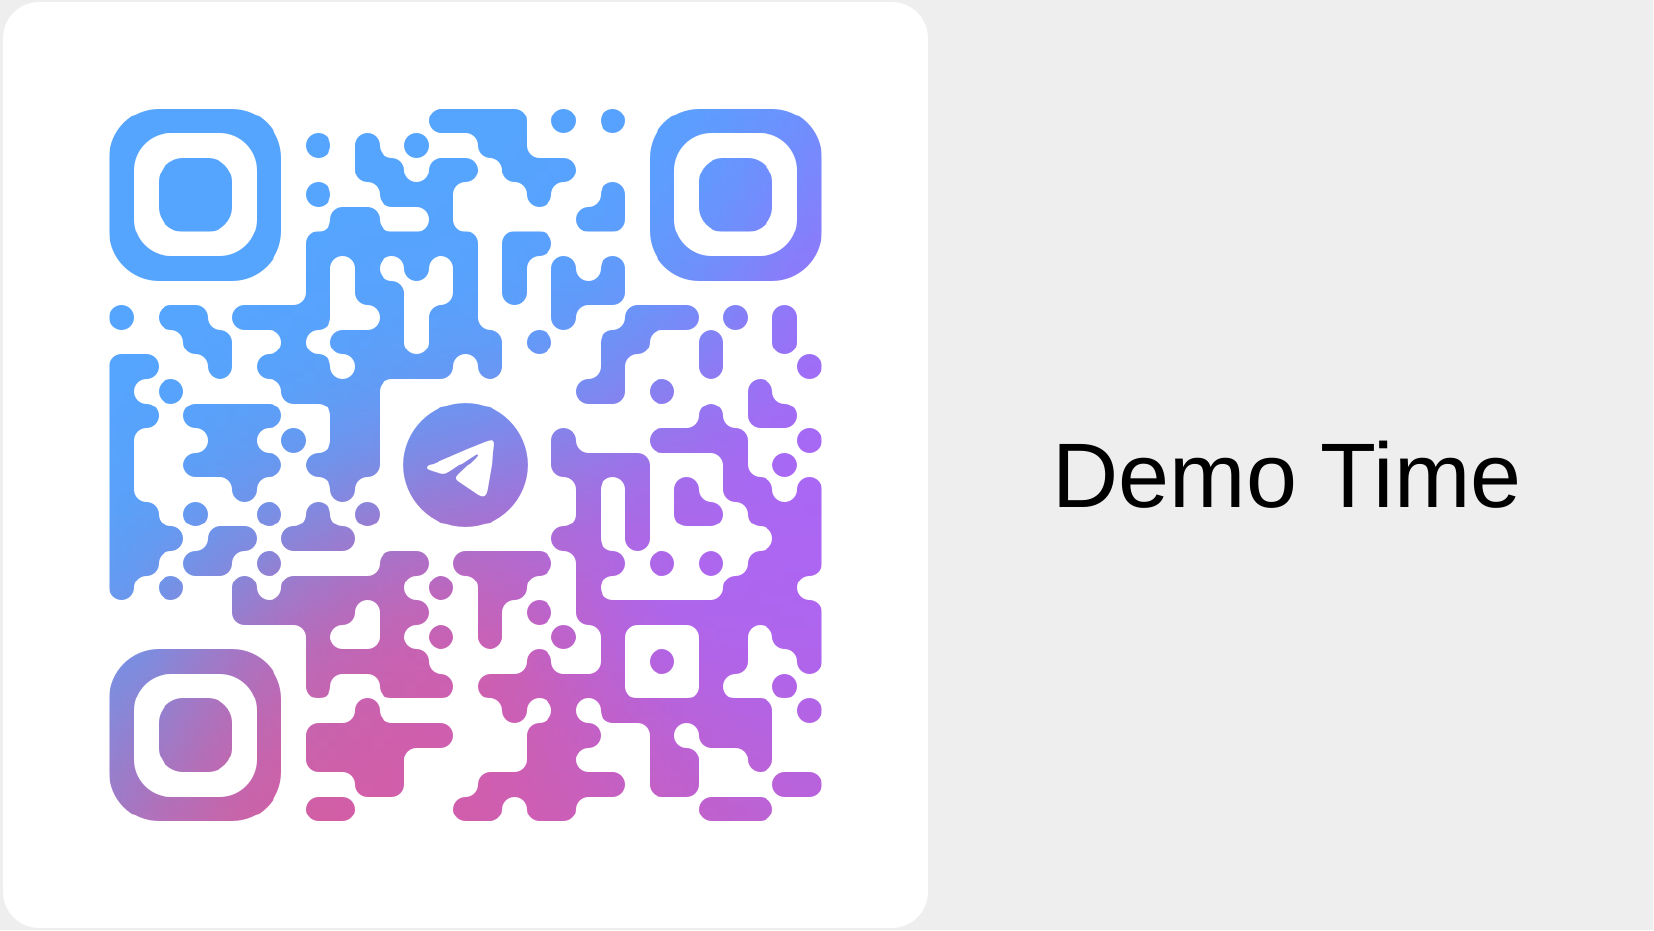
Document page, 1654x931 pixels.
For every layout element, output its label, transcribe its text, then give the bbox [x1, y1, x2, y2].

title Demo Time [974, 420, 1601, 532]
picture [0, 0, 931, 931]
